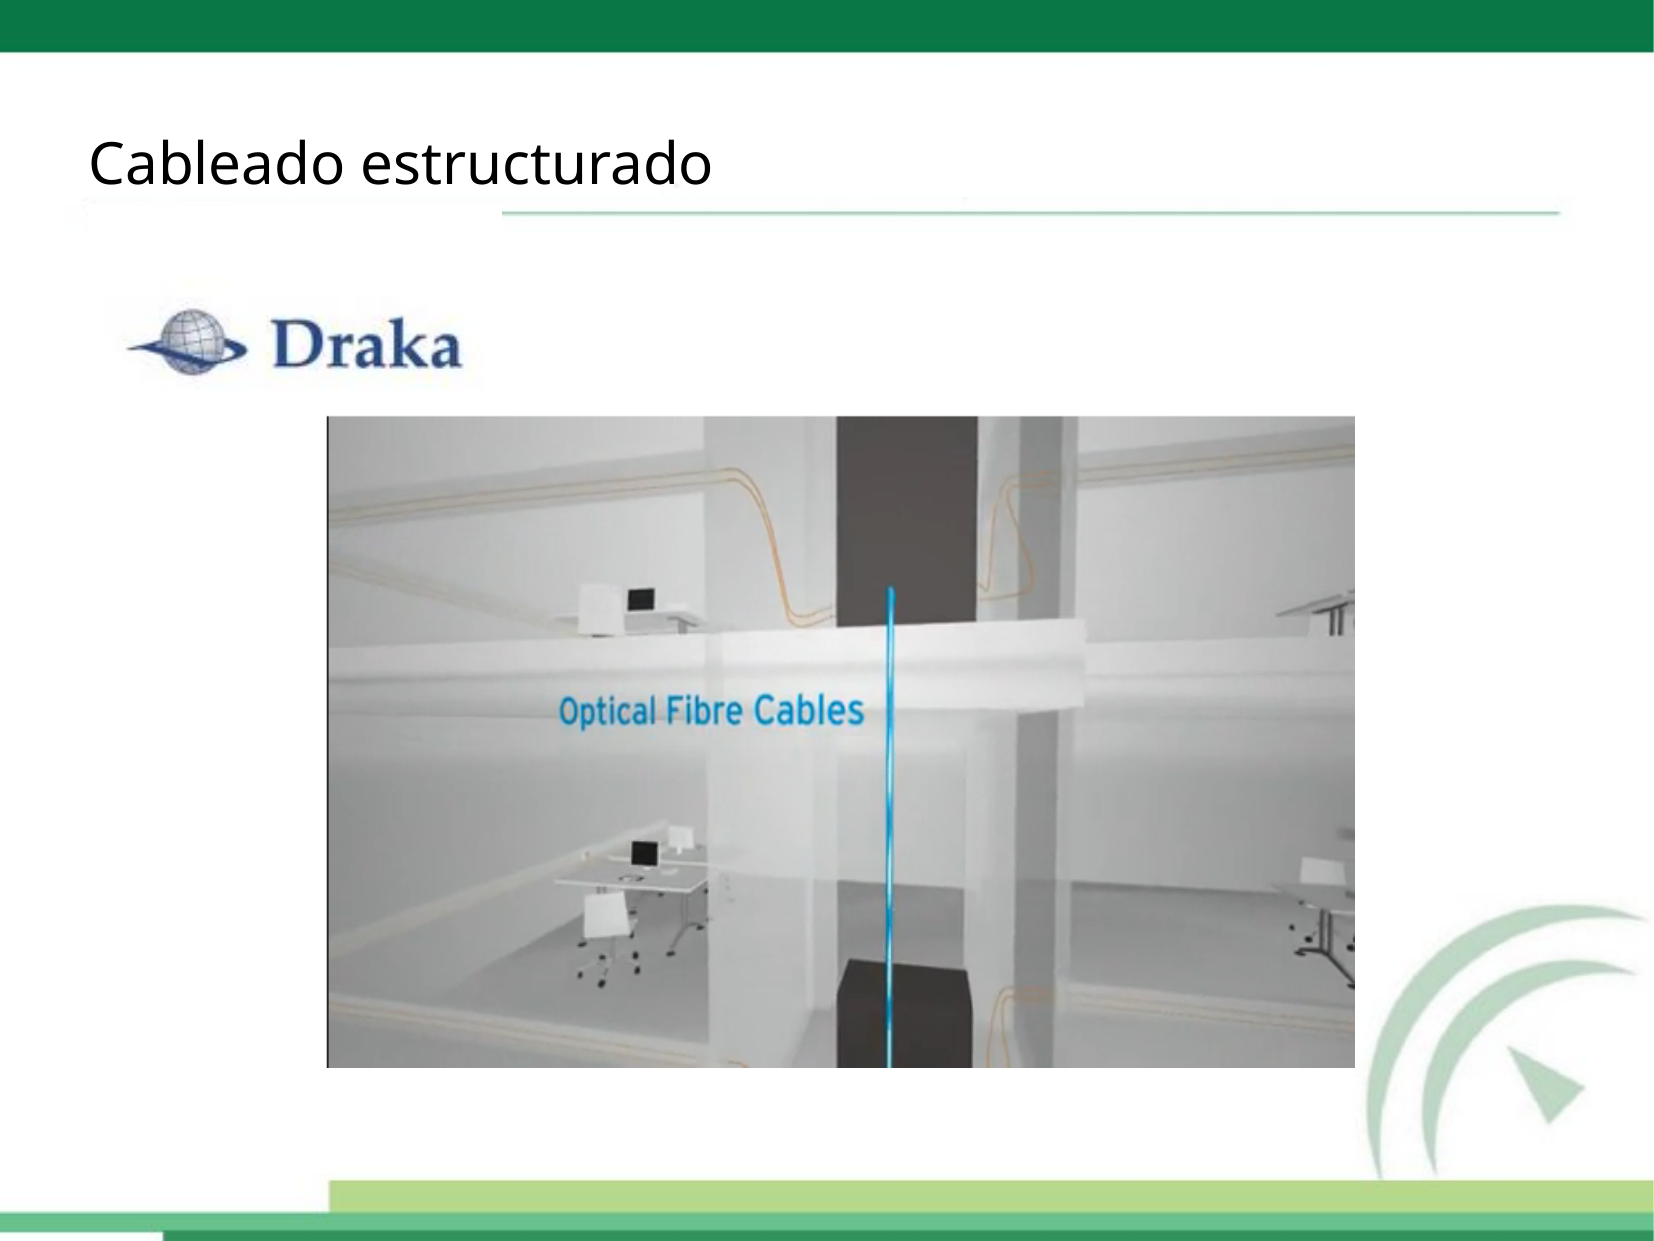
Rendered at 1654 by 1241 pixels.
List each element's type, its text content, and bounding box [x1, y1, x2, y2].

picture [0, 0, 1654, 1241]
title Cableado estructurado [88, 58, 1577, 266]
